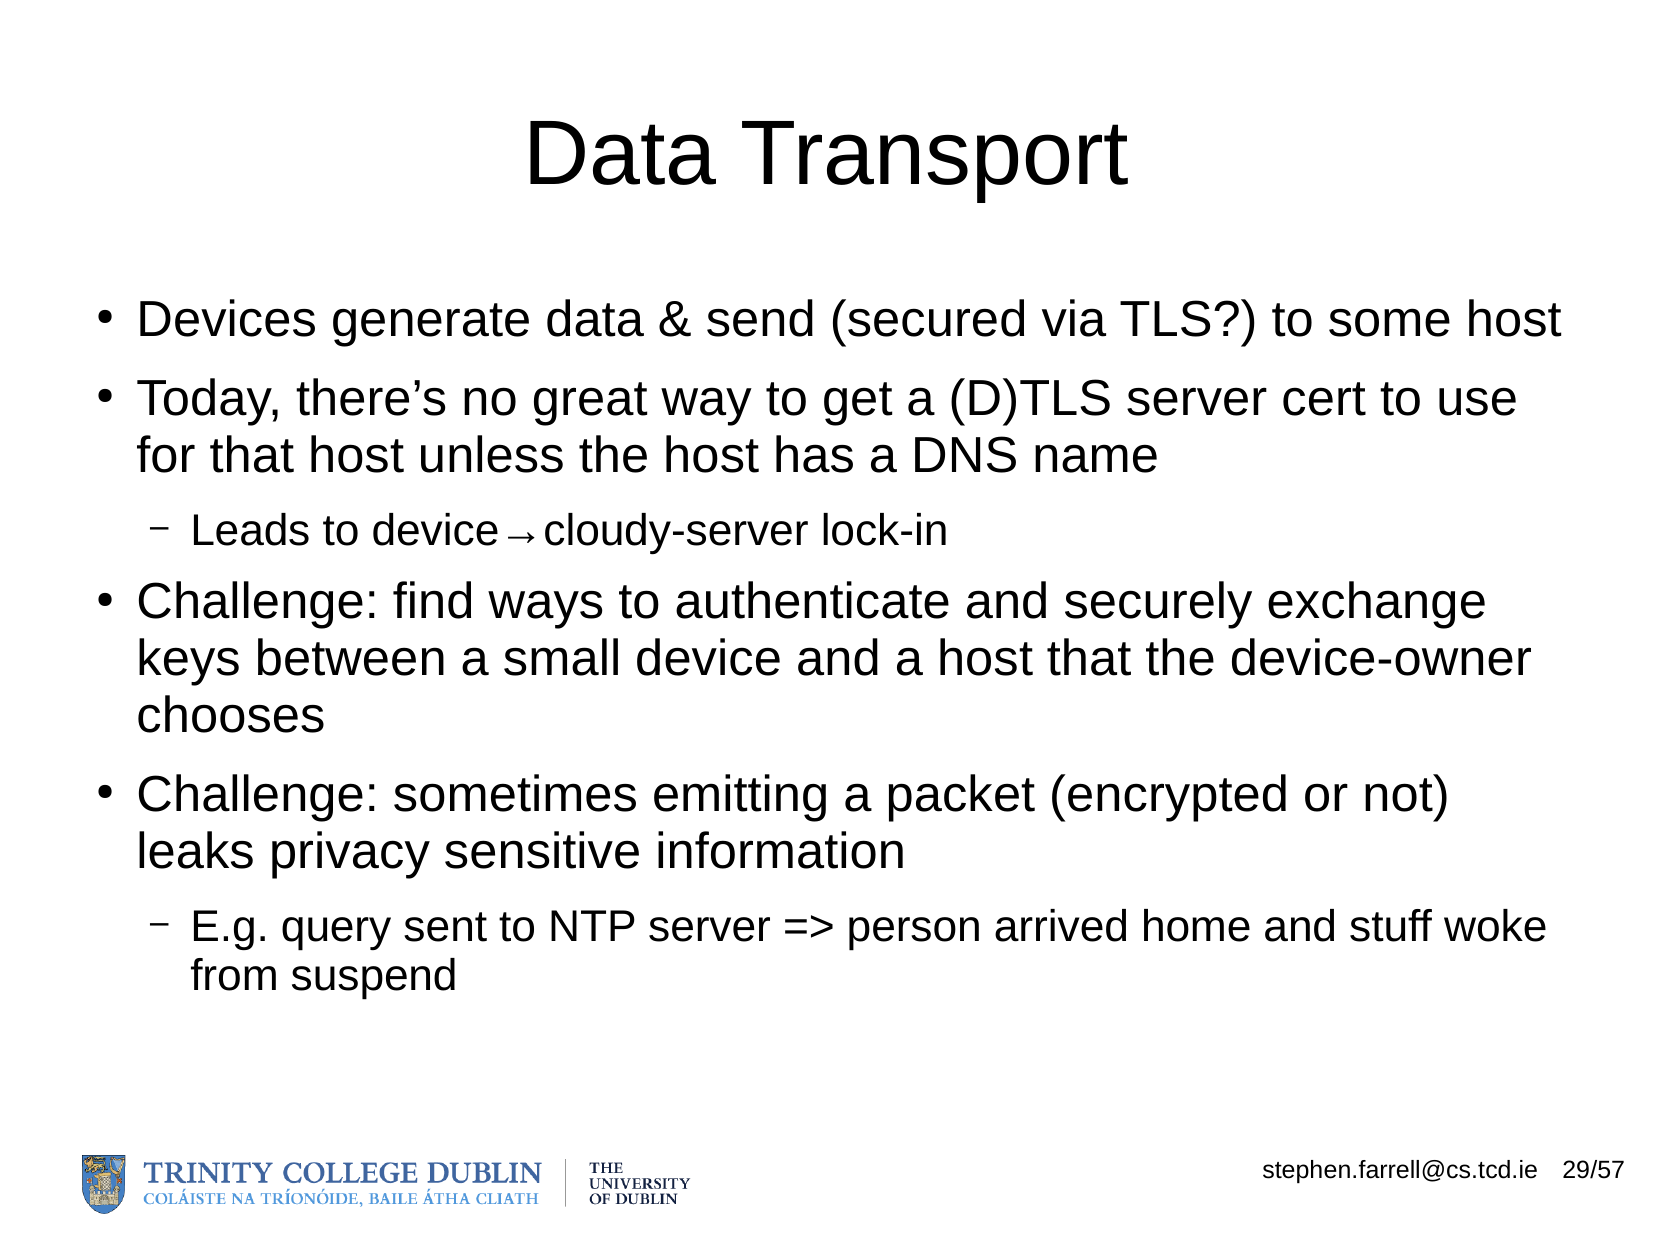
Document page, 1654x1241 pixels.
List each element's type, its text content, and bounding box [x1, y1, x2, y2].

picture [82, 1155, 694, 1214]
title Data Transport [82, 49, 1571, 257]
list Devices generate data & send (secured via TLS?) to some host Today, there’s no great way to get a (D)TLS server cert to use for that host unless the host has a DNS name Leads to device→cloudy-server lock-in Challenge: find ways to authenticate and securely exchange keys between a small device and a host that the device-owner chooses Challenge: sometimes emitting a packet (encrypted or not) leaks privacy sensitive information E.g. query sent to NTP server => person arrived home and stuff woke from suspend [82, 290, 1571, 1010]
